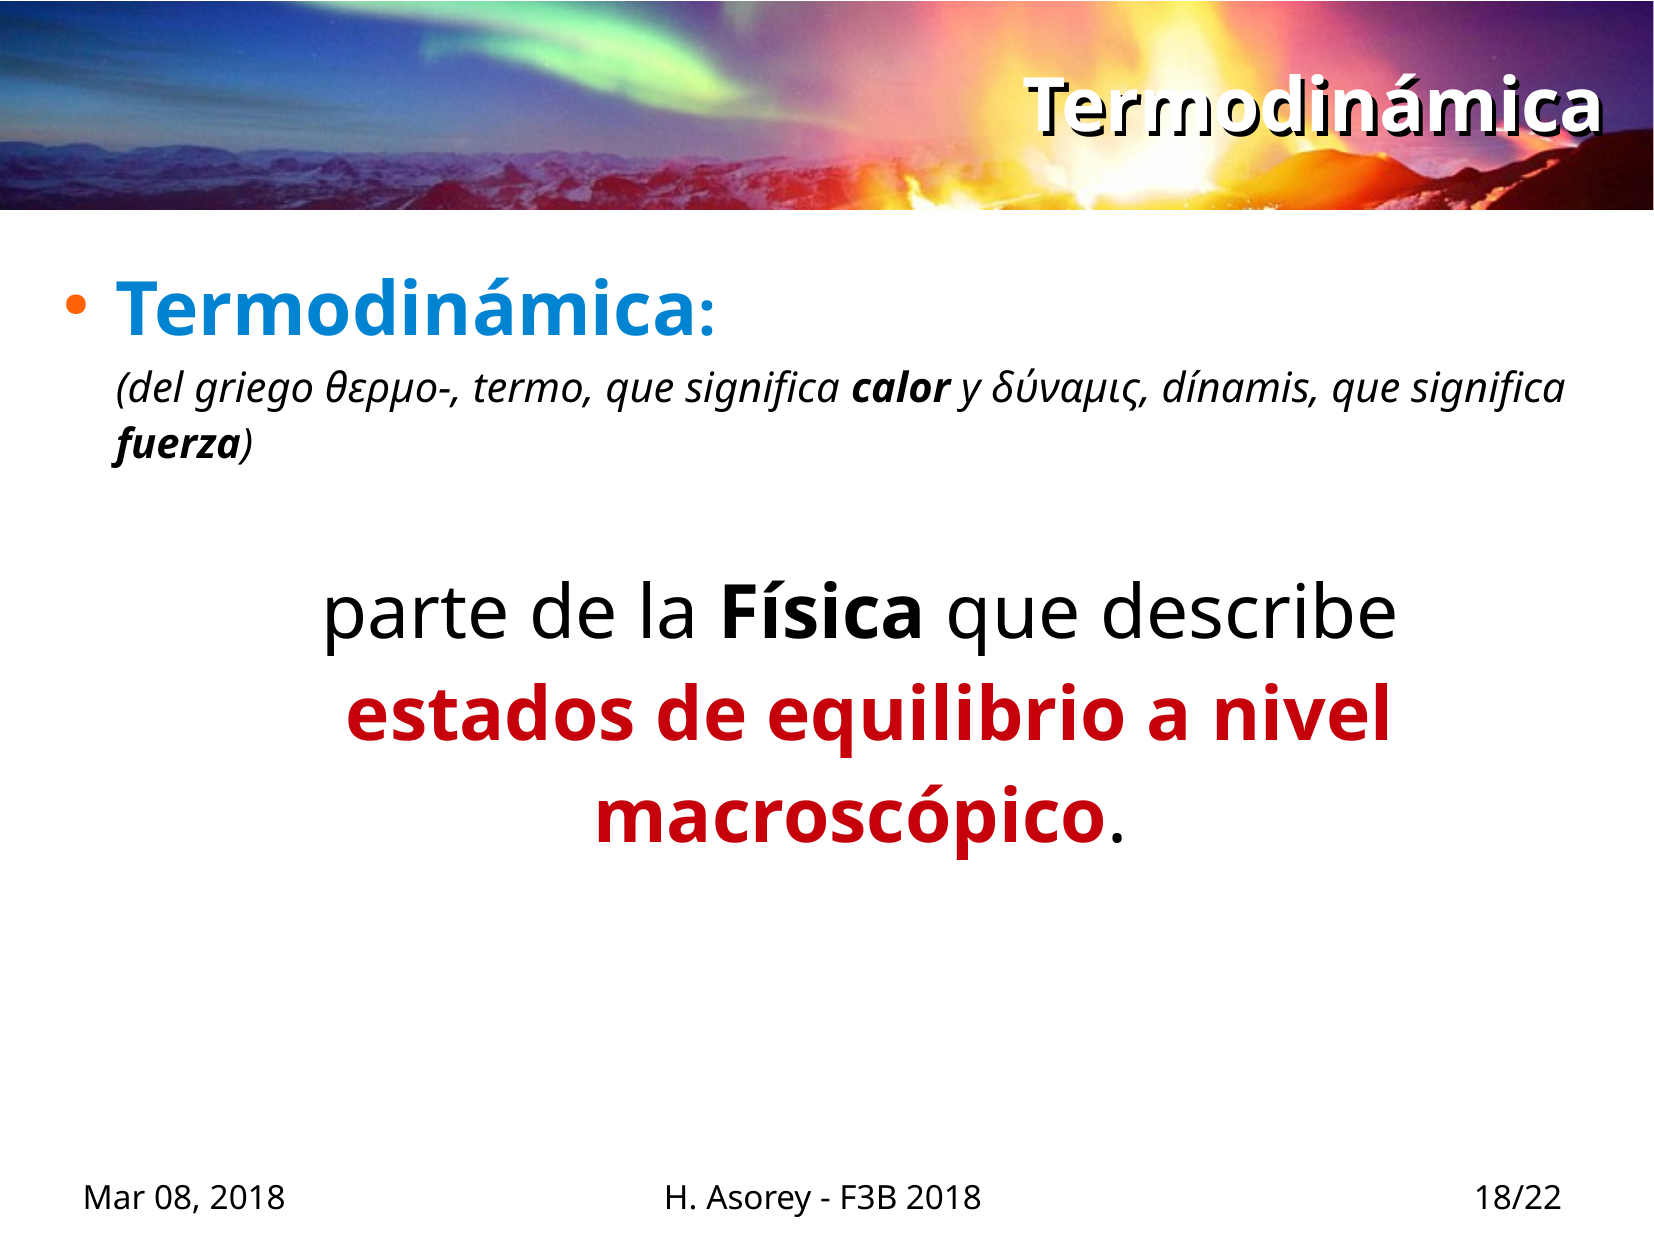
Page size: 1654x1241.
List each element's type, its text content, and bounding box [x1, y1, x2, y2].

list Termodinámica: (del griego θερμo-, termo, que significa calor y δύναμις, dínamis, que significa fuerza) parte de la Física que describe estados de equilibrio a nivel macroscópico. [45, 255, 1606, 1156]
title Termodinámica [45, 15, 1606, 191]
picture [0, 1, 1654, 210]
